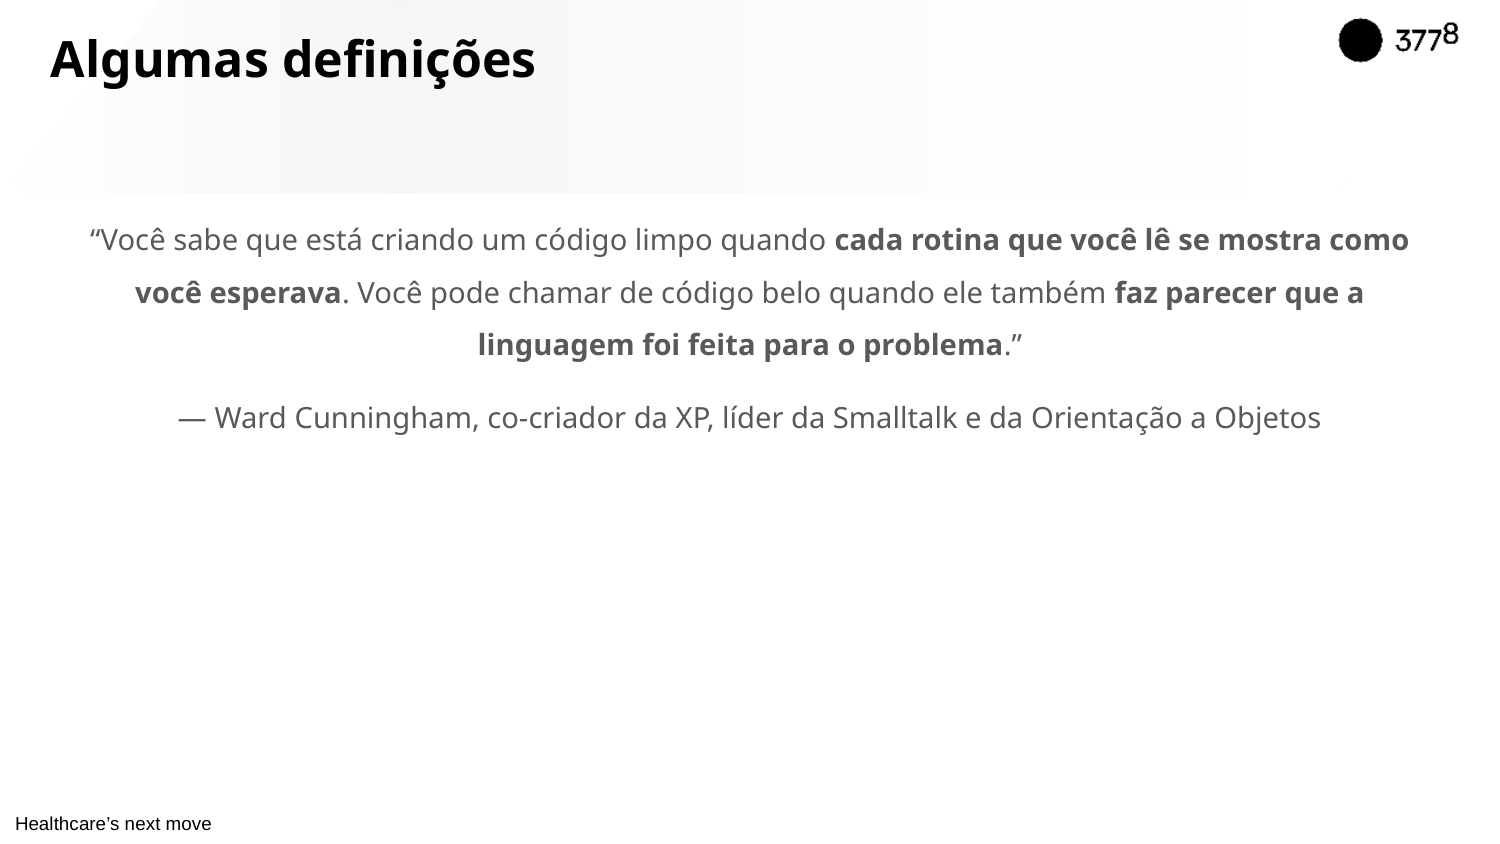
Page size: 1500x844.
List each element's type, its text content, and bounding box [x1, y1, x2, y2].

title Algumas definições [35, 12, 1308, 107]
list “Você sabe que está criando um código limpo quando cada rotina que você lê se mostra como você esperava. Você pode chamar de código belo quando ele também faz parecer que a linguagem foi feita para o problema.” — Ward Cunningham, co-criador da XP, líder da Smalltalk e da Orientação a Objetos [51, 189, 1449, 750]
picture [0, 0, 1500, 194]
